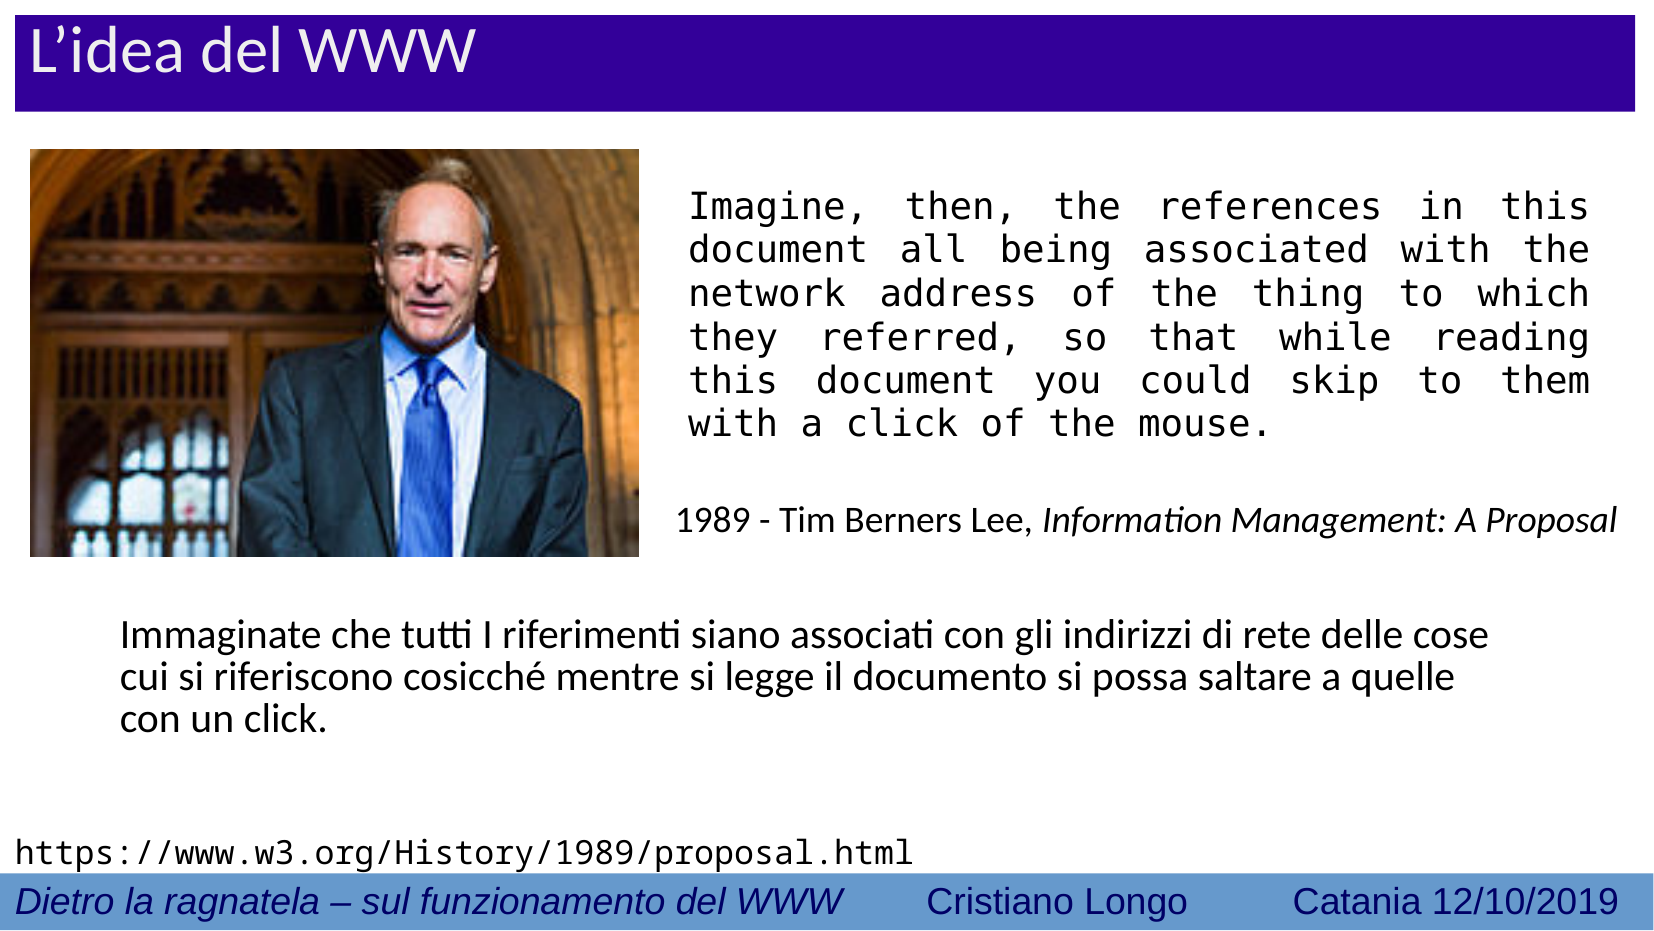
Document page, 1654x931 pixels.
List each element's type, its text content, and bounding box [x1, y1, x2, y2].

picture [30, 149, 639, 557]
text_box https://www.w3.org/History/1989/proposal.html [0, 821, 976, 886]
text_box Imagine, then, the references in this document all being associated with the network address of the thing to which they referred, so that while reading this document you could skip to them with a click of the mouse. [673, 177, 1606, 454]
text_box L’idea del WWW [15, 15, 1636, 112]
text_box 1989 - Tim Berners Lee, Information Management: A Proposal [660, 496, 1633, 550]
text_box Immaginate che tutti I riferimenti siano associati con gli indirizzi di rete delle cose cui si riferiscono cosicché mentre si legge il documento si possa saltare a quelle con un click. [105, 609, 1515, 751]
text_box Dietro la ragnatela – sul funzionamento del WWW Cristiano Longo Catania 12/10/2019 [0, 873, 1654, 931]
